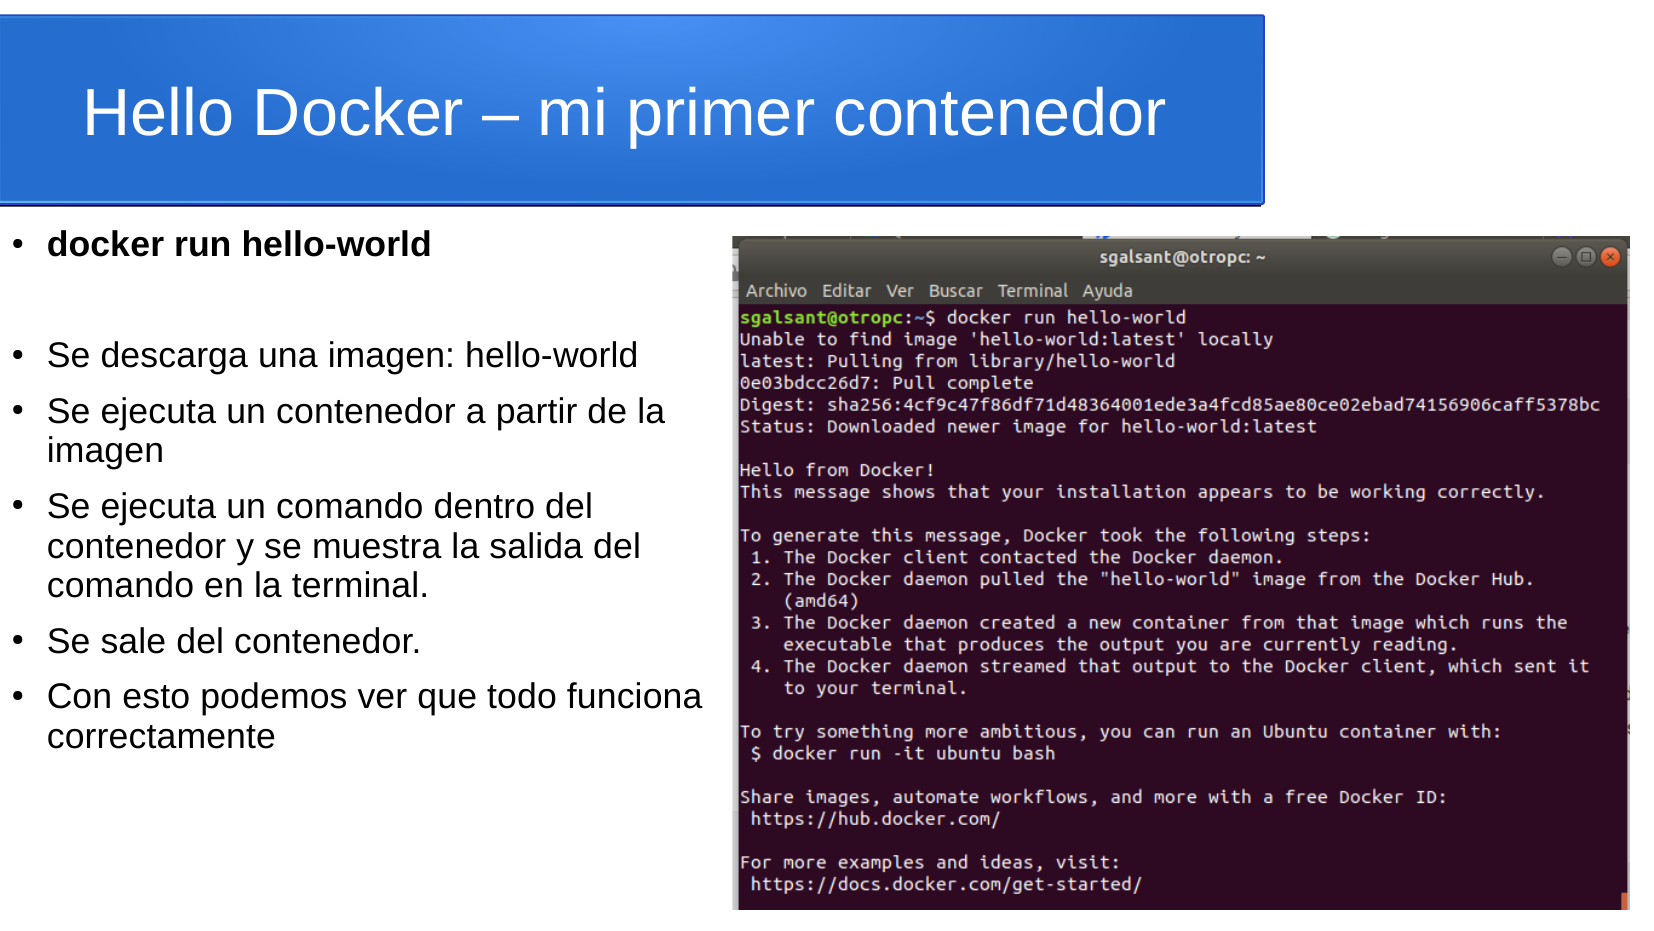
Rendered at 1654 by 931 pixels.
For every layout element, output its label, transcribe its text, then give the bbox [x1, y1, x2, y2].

picture [732, 236, 1630, 910]
list docker run hello-world Se descarga una imagen: hello-world Se ejecuta un contenedor a partir de la imagen Se ejecuta un comando dentro del contenedor y se muestra la salida del comando en la terminal. Se sale del contenedor. Con esto podemos ver que todo funciona correctamente [0, 224, 721, 764]
title Hello Docker – mi primer contenedor [82, 35, 1235, 189]
